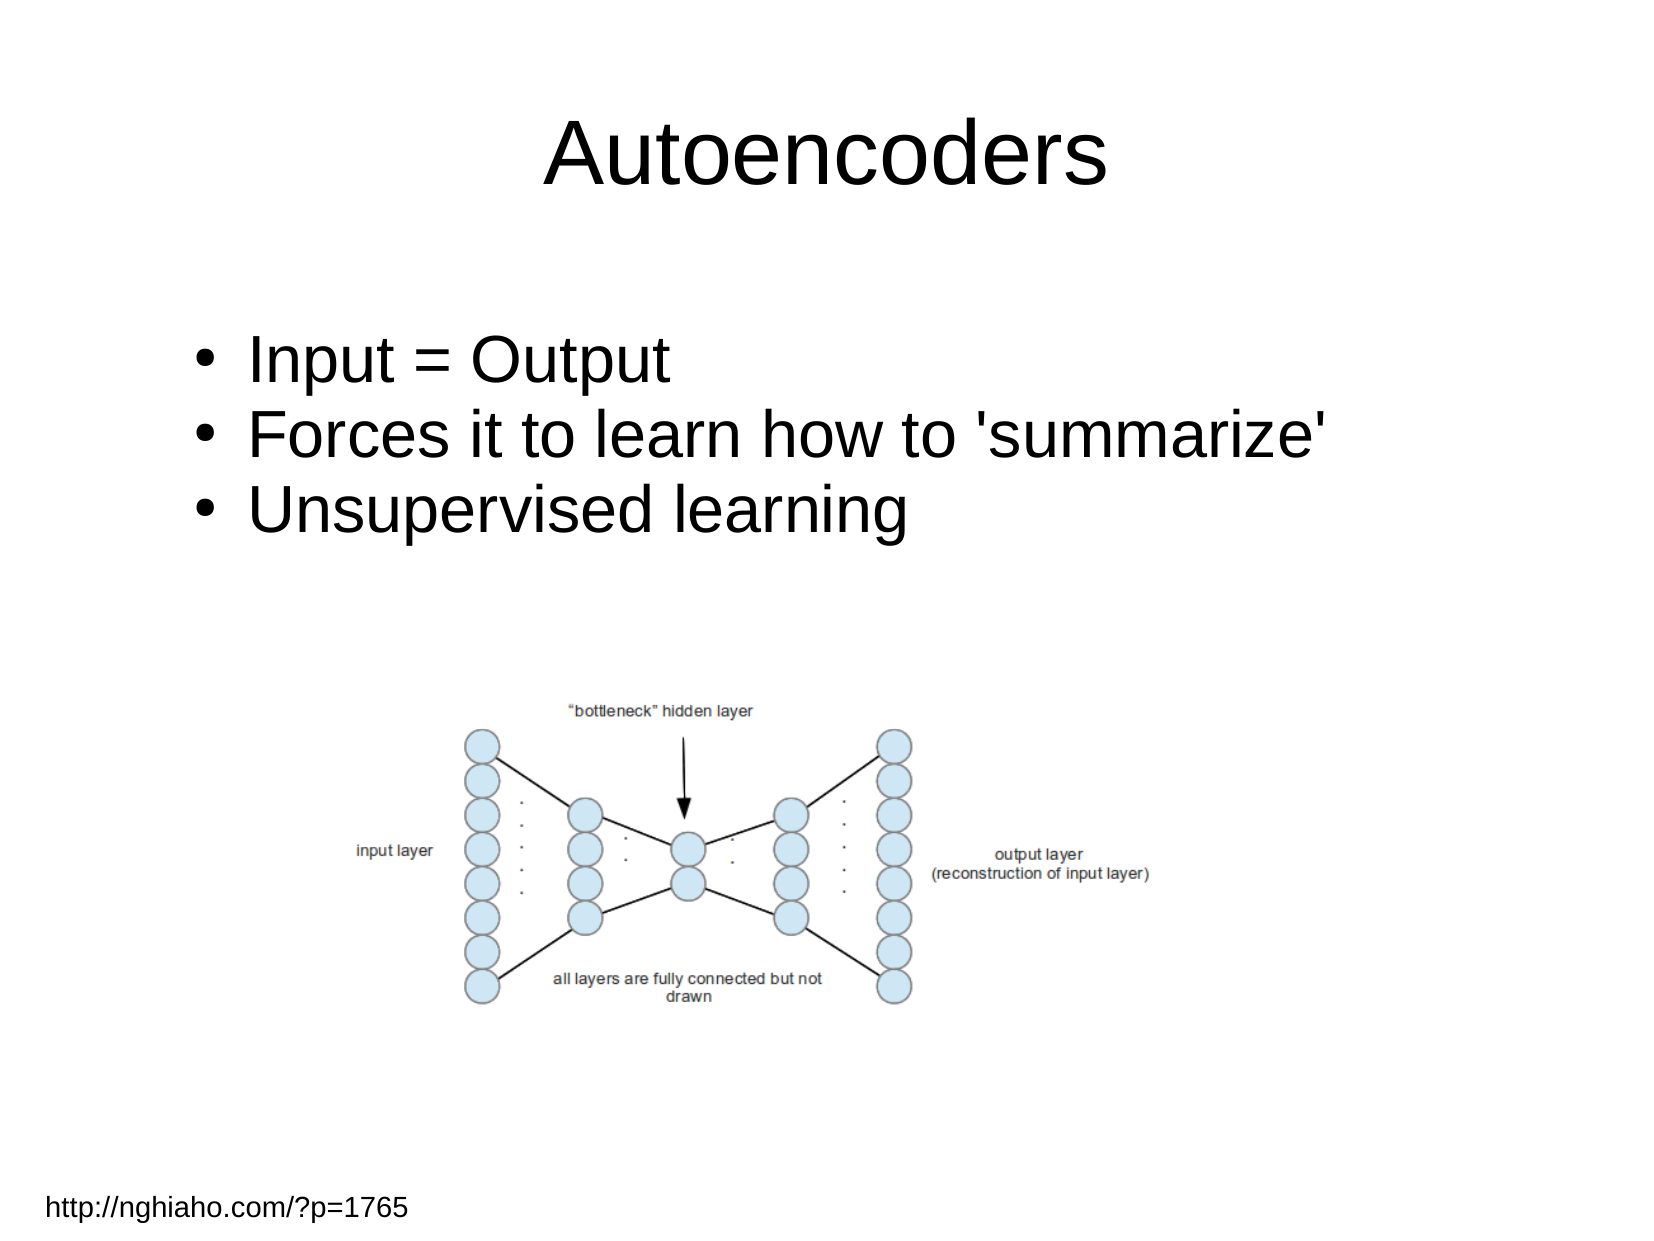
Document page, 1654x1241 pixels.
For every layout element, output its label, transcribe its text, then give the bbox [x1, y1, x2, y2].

title Autoencoders [82, 49, 1571, 257]
text_box http://nghiaho.com/?p=1765 [30, 1183, 526, 1241]
text_box Input = Output Forces it to learn how to 'summarize' Unsupervised learning [178, 315, 1347, 555]
picture [345, 695, 1268, 1036]
